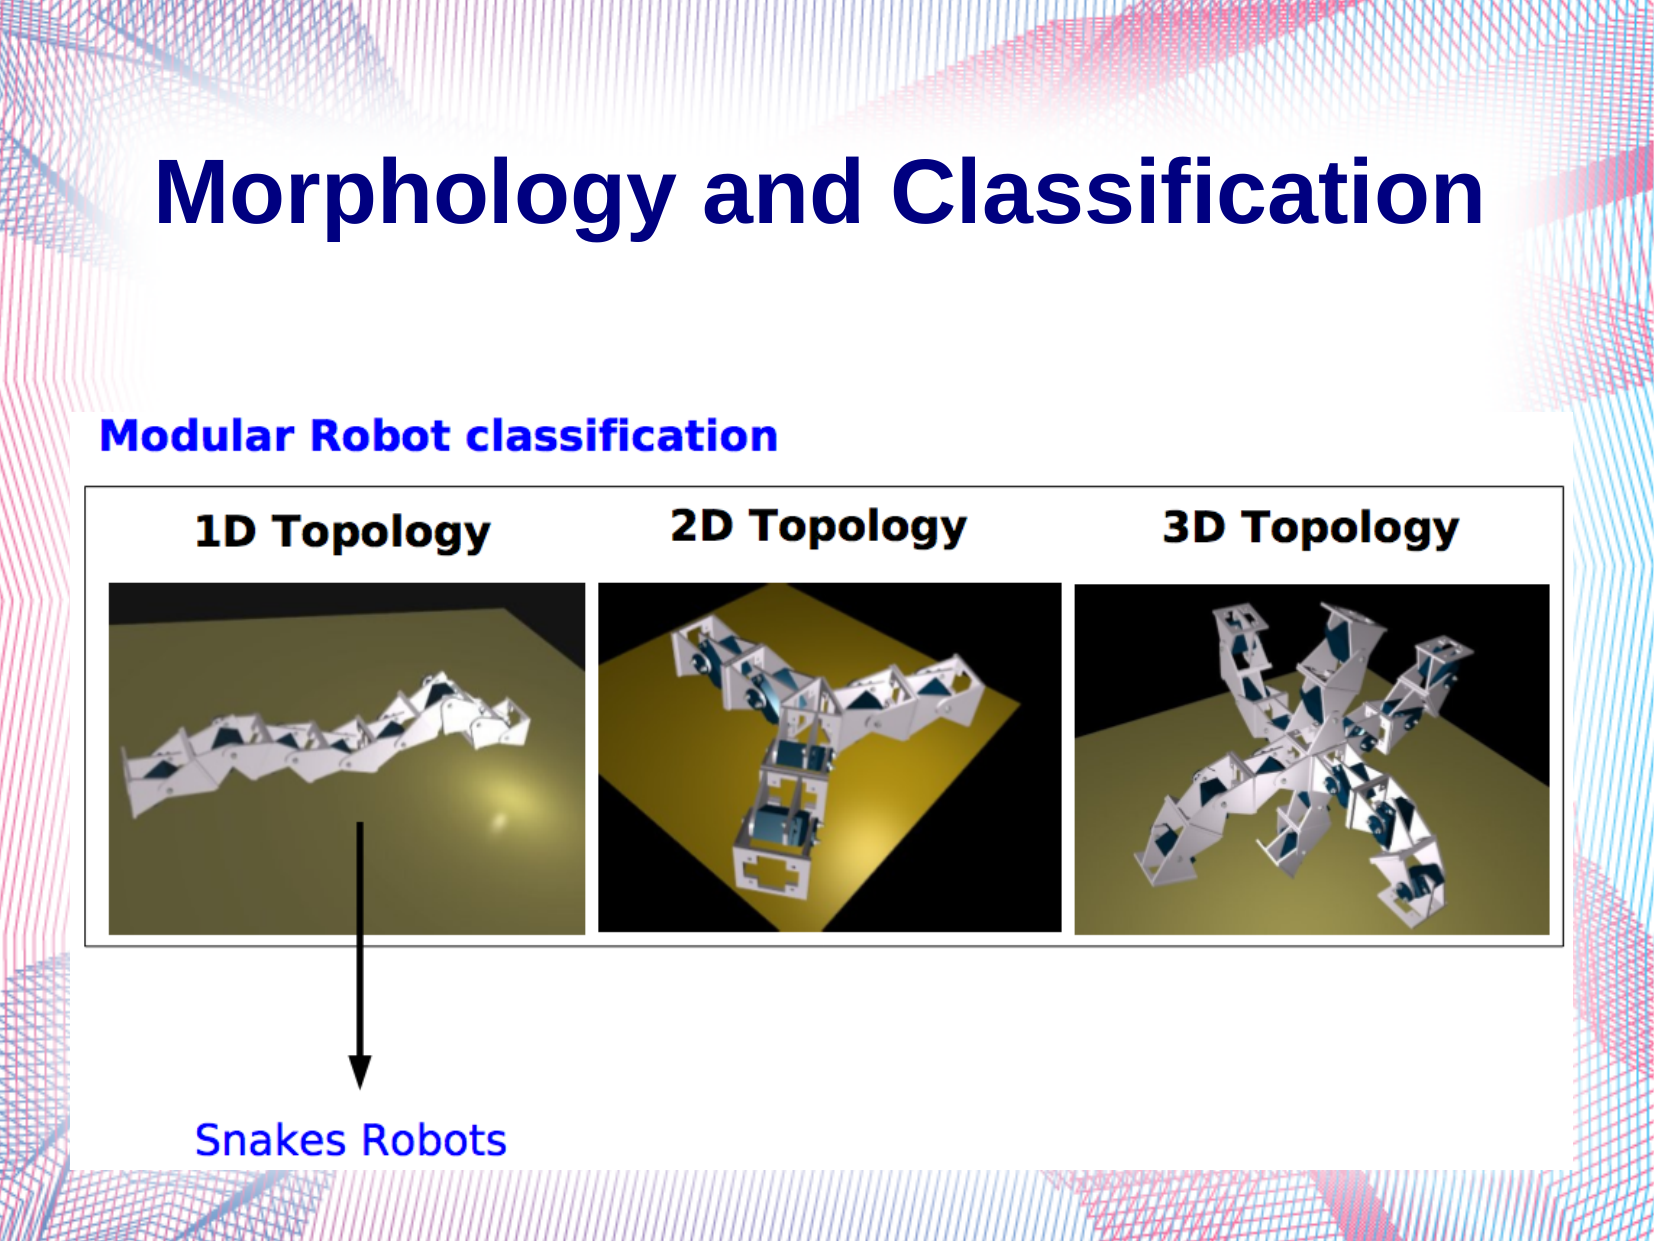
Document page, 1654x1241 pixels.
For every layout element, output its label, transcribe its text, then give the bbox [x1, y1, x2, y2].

list [88, 295, 1577, 1114]
picture [0, 0, 1654, 1241]
title Morphology and Classification [76, 88, 1565, 296]
